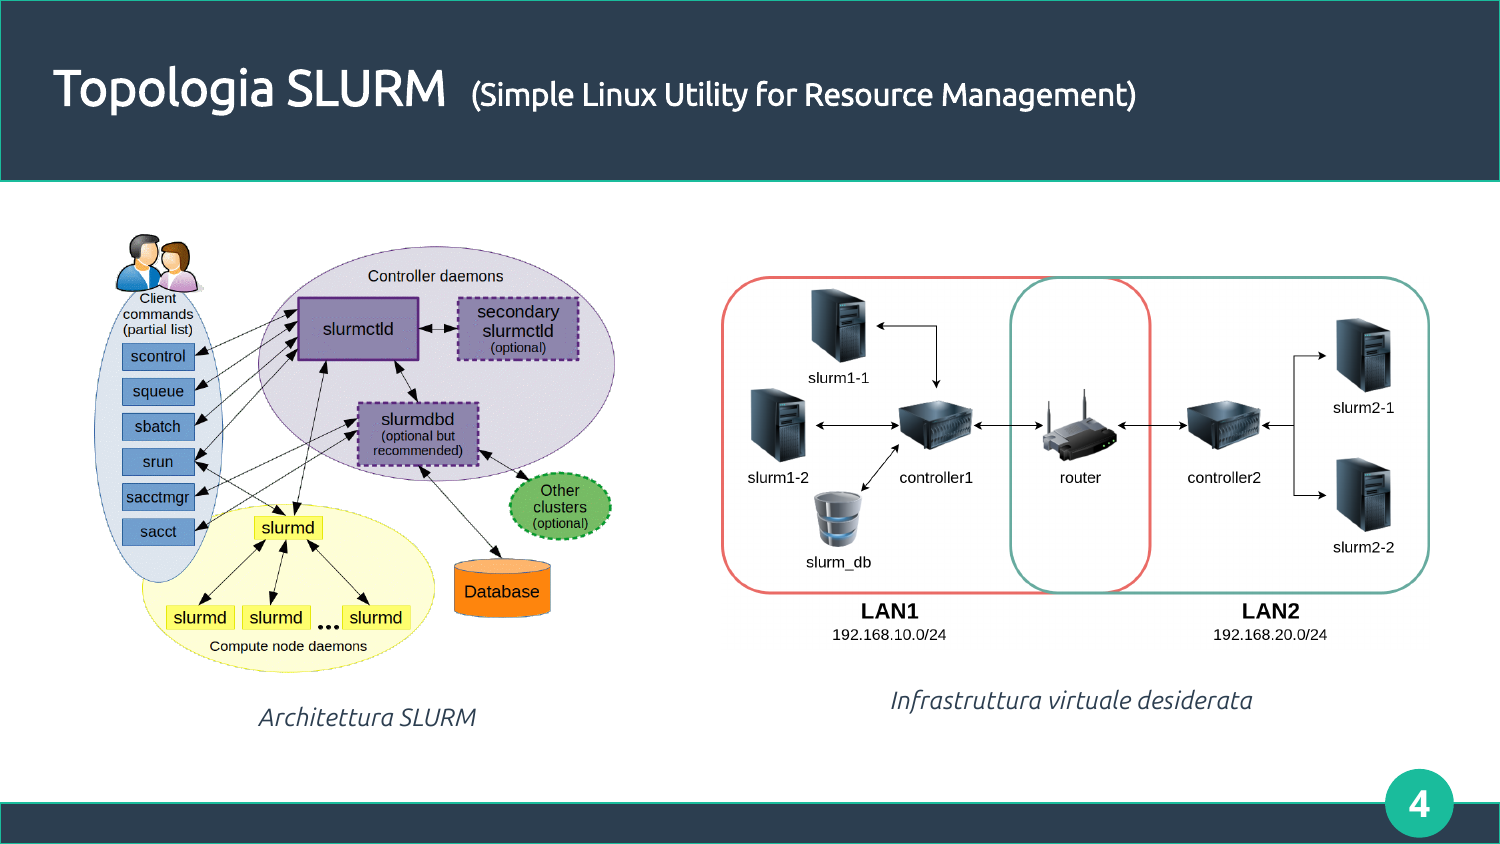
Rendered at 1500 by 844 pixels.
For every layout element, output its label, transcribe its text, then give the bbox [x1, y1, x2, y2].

text_box Architettura SLURM [244, 695, 495, 739]
picture [84, 228, 624, 681]
text_box Infrastruttura virtuale desiderata [876, 679, 1320, 722]
picture [721, 276, 1430, 650]
title Topologia SLURM (Simple Linux Utility for Resource Management) [53, 33, 1447, 141]
